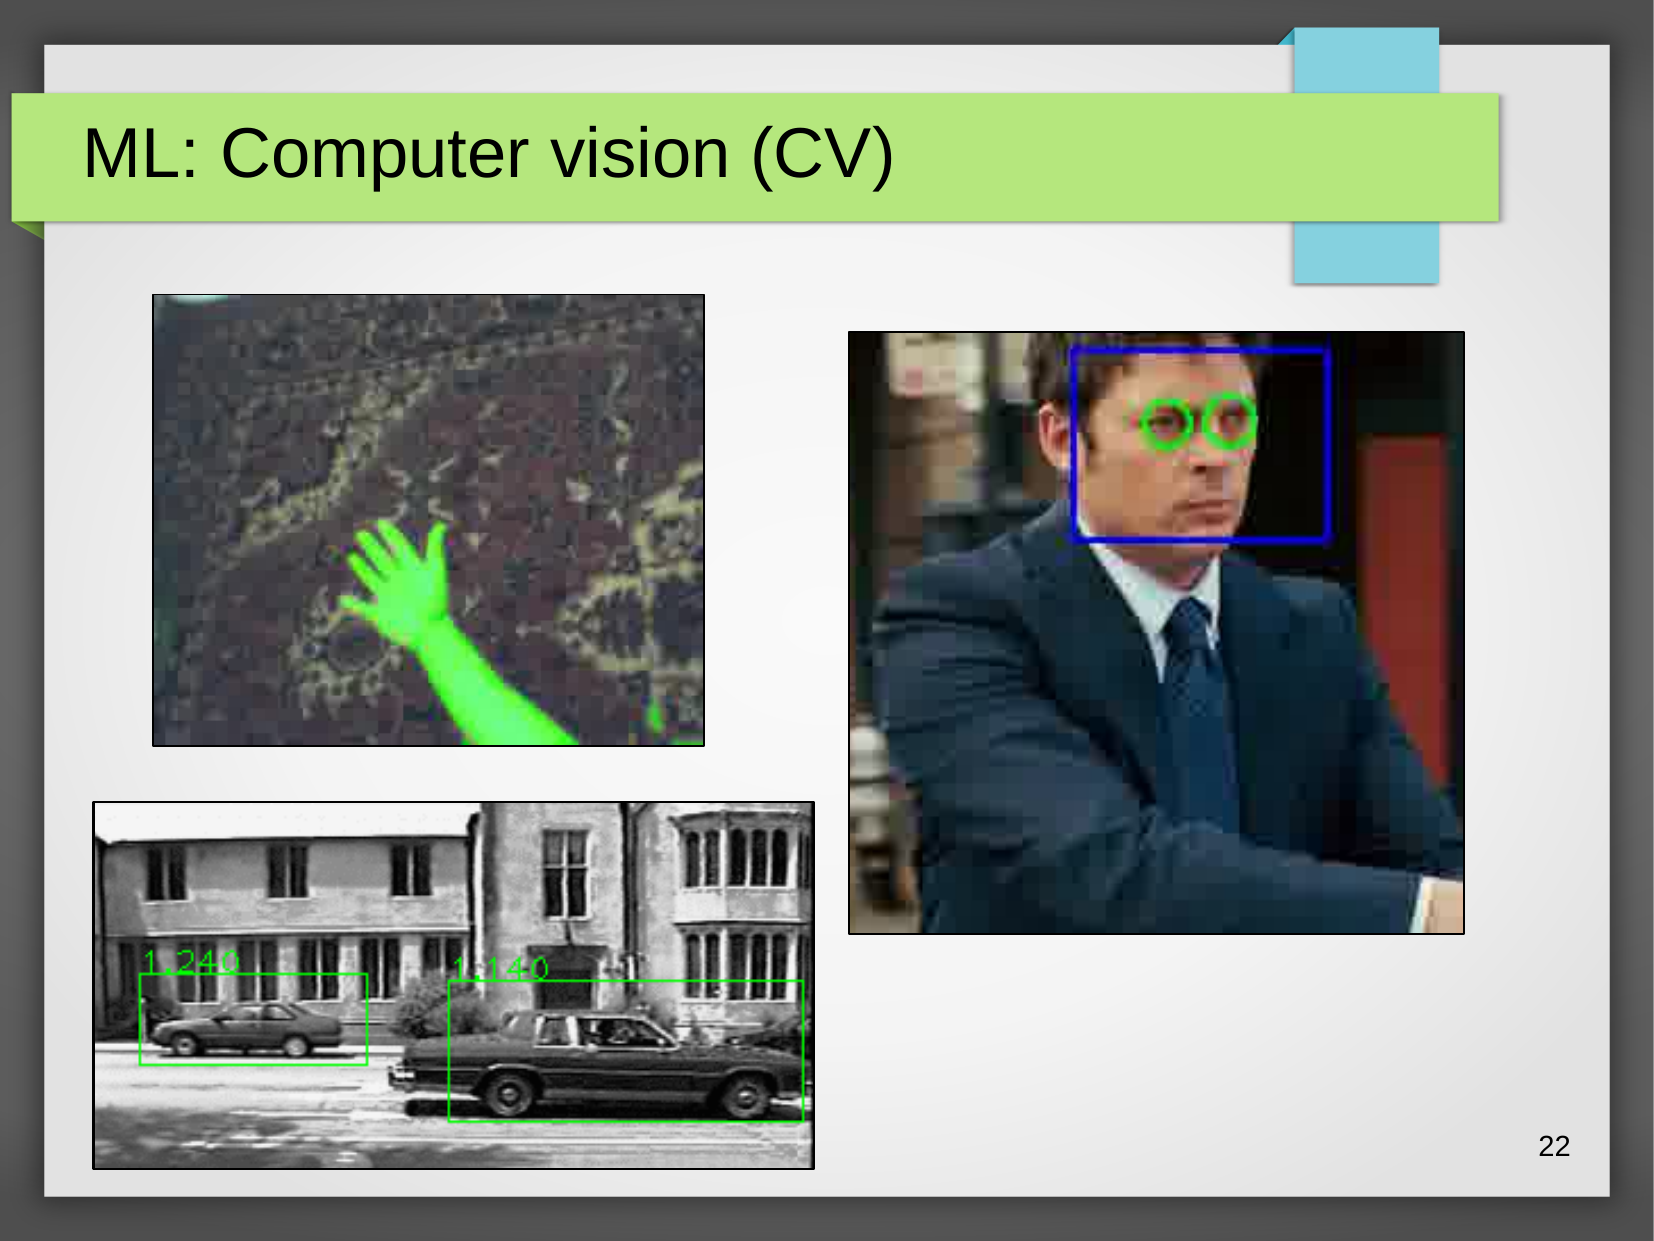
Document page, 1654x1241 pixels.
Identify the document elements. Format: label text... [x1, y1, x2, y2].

title ML: Computer vision (CV) [82, 49, 1571, 257]
picture [0, 0, 1654, 1241]
